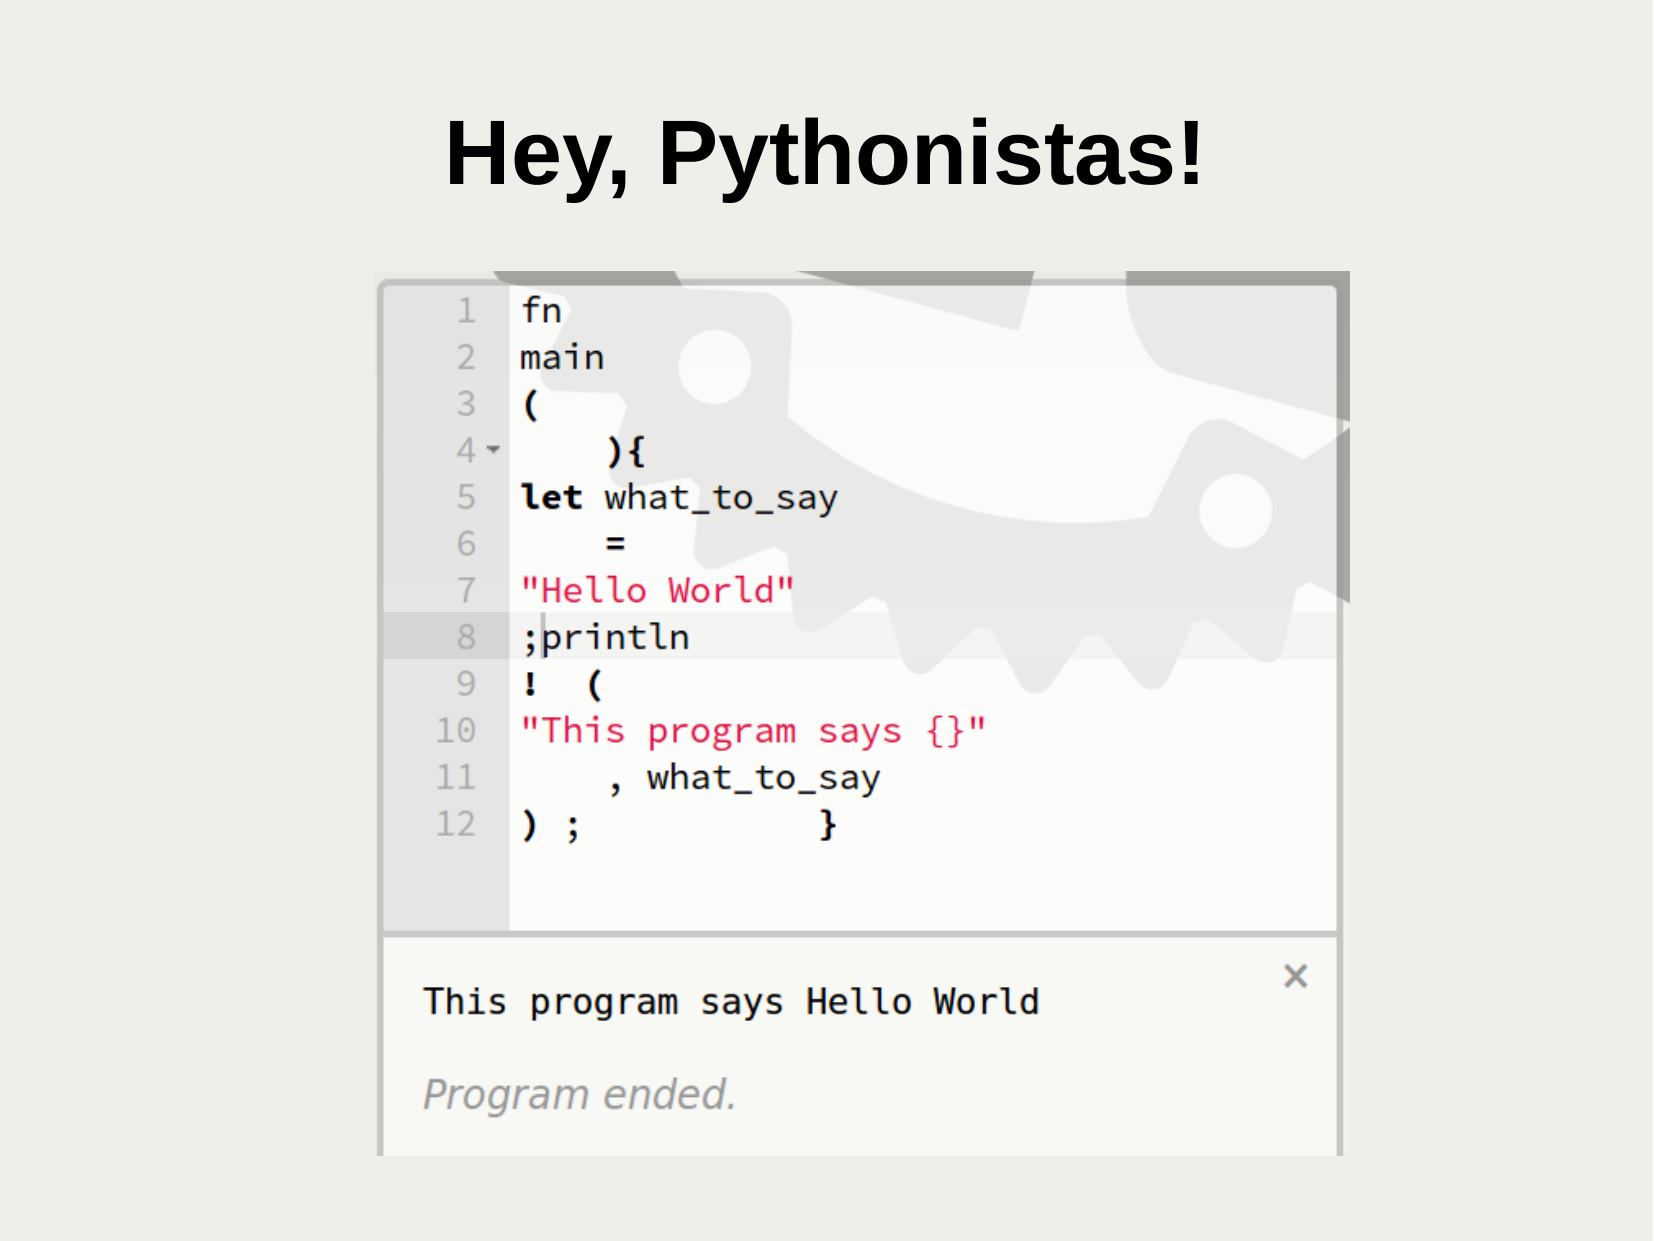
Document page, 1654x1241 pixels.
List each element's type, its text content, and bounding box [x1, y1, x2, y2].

picture [0, 0, 1654, 1241]
title Hey, Pythonistas! [82, 49, 1571, 257]
